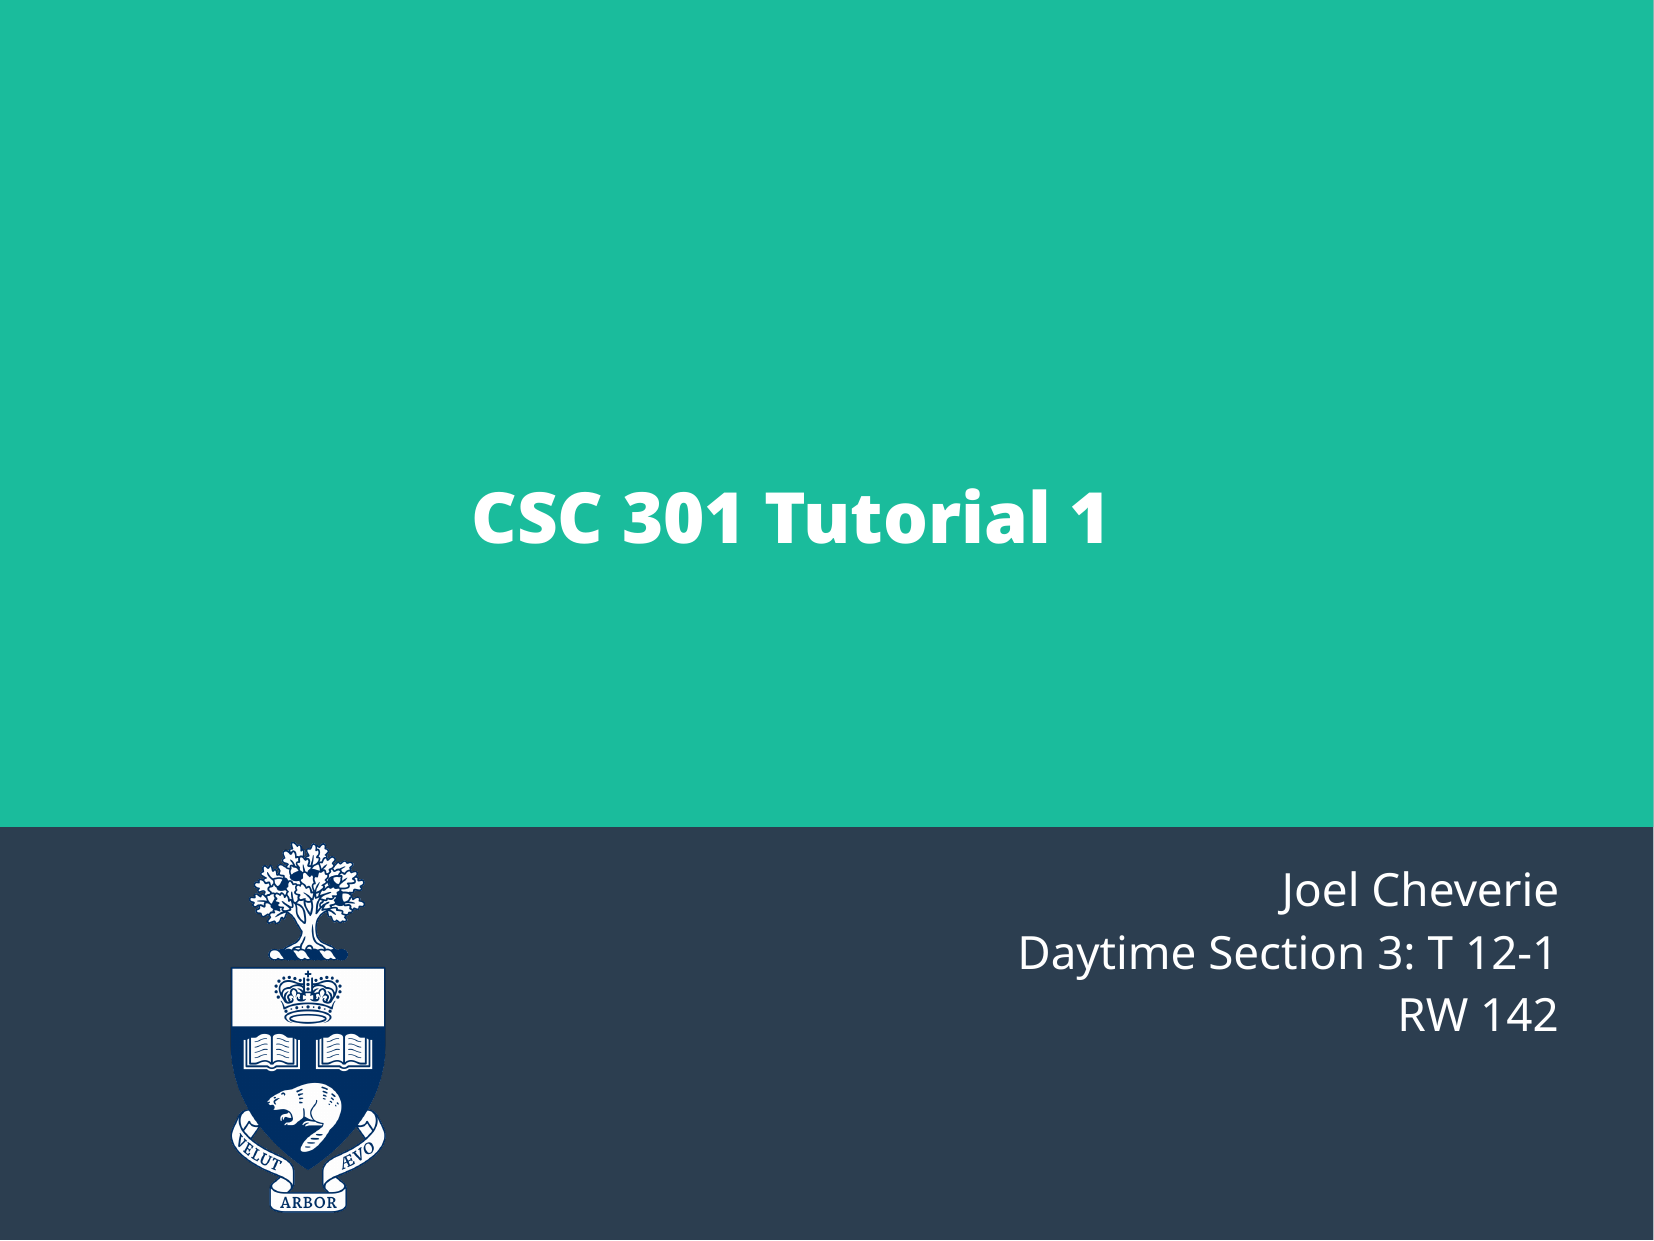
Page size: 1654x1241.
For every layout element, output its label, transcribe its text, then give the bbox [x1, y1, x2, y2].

subtitle Joel Cheverie Daytime Section 3: T 12-1 RW 142 [70, 591, 1560, 1241]
title CSC 301 Tutorial 1 [23, 413, 1560, 571]
picture [118, 837, 498, 1217]
